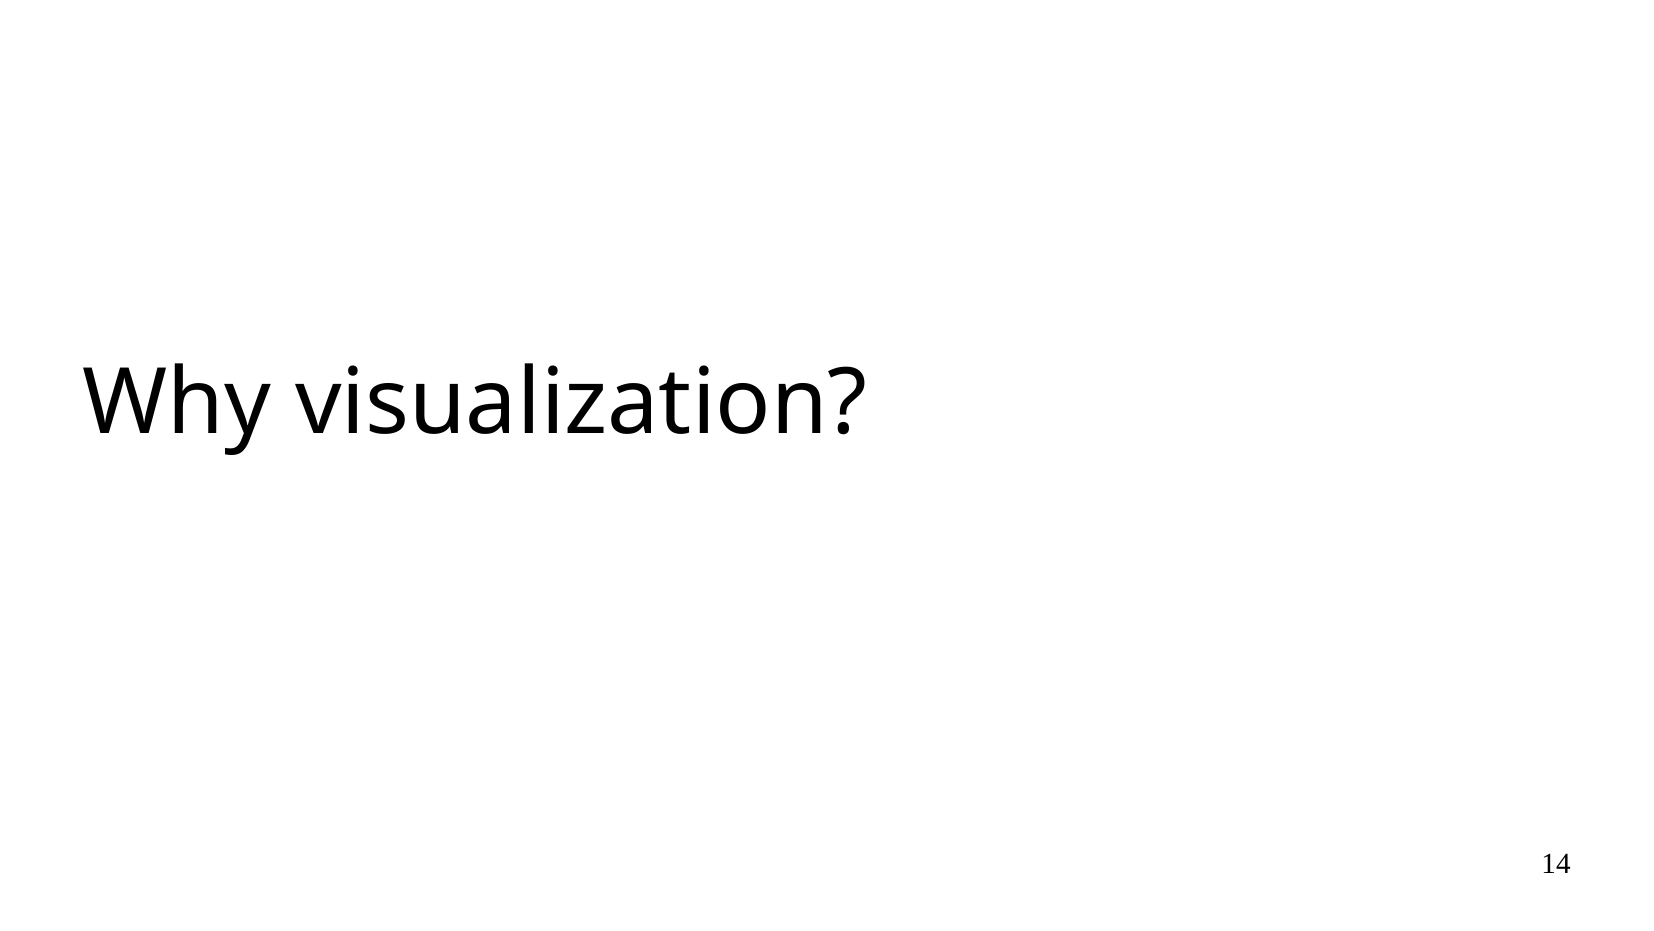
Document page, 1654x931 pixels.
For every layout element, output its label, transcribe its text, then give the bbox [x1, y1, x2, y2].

title Why visualization? [82, 320, 1571, 476]
